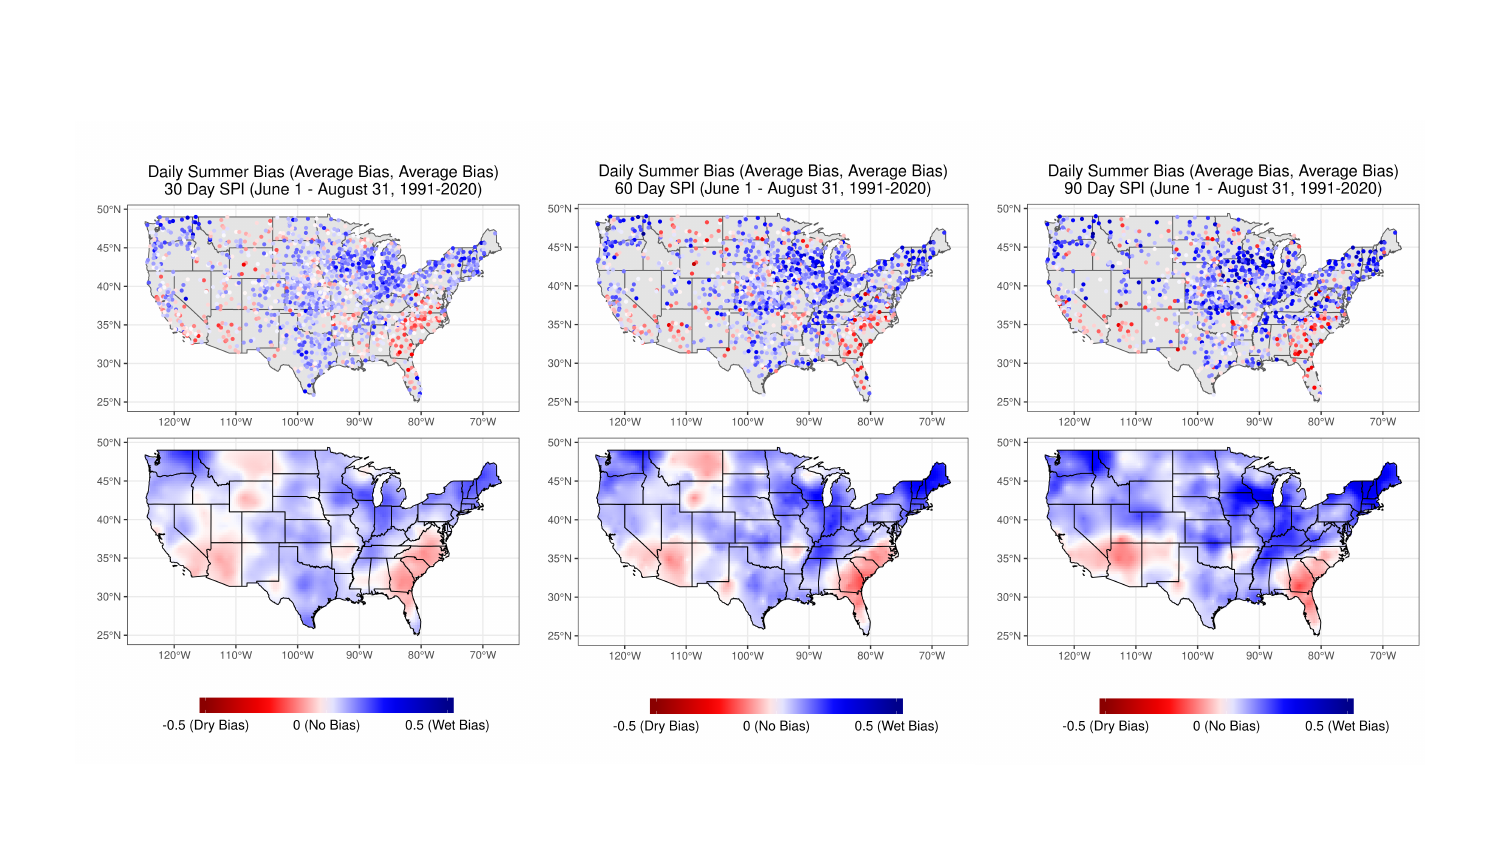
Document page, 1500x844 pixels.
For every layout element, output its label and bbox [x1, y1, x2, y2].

picture [75, 120, 1425, 765]
